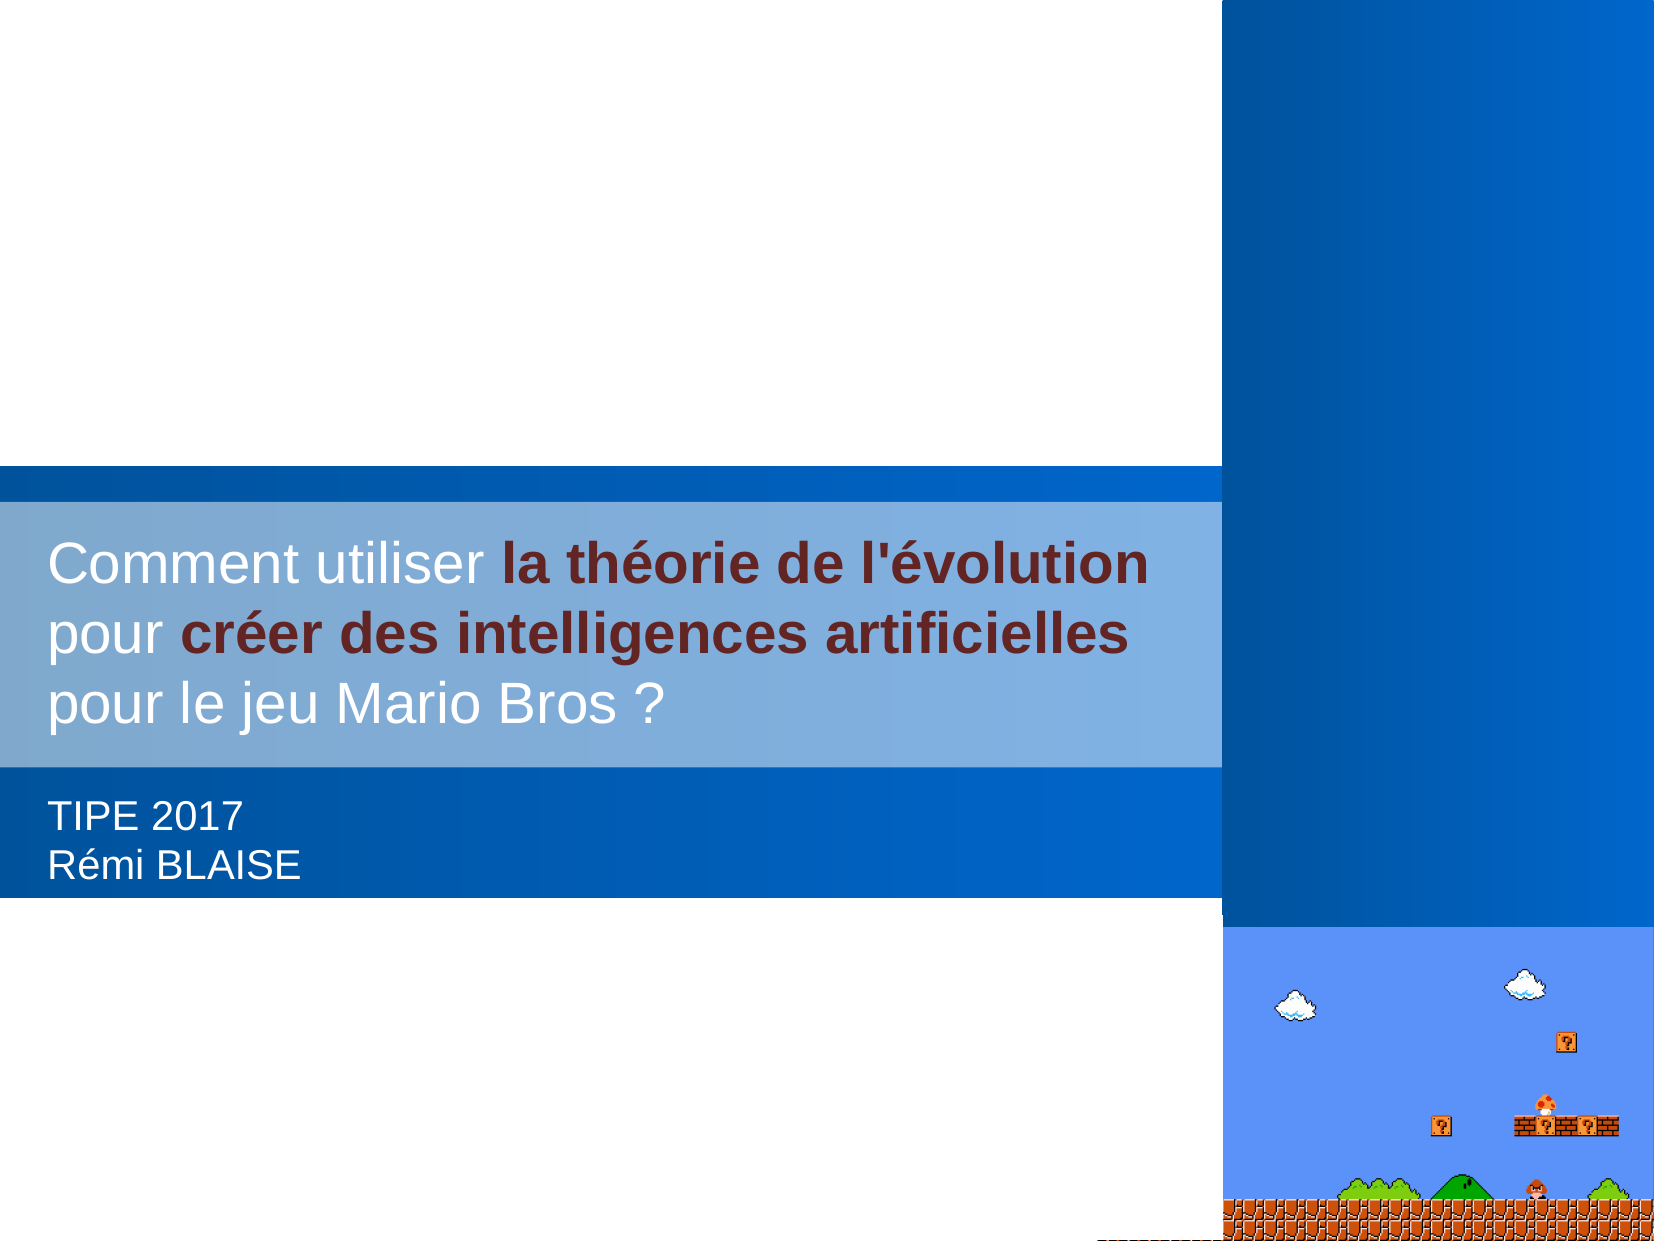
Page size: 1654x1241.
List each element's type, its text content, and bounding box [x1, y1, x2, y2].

text_box [0, 0, 1654, 1240]
picture [1097, 927, 1654, 1241]
text_box TIPE 2017 Rémi BLAISE [47, 779, 1170, 898]
text_box Comment utiliser la théorie de l'évolution pour créer des intelligences artificielles pour le jeu Mario Bros ? [47, 525, 1170, 727]
